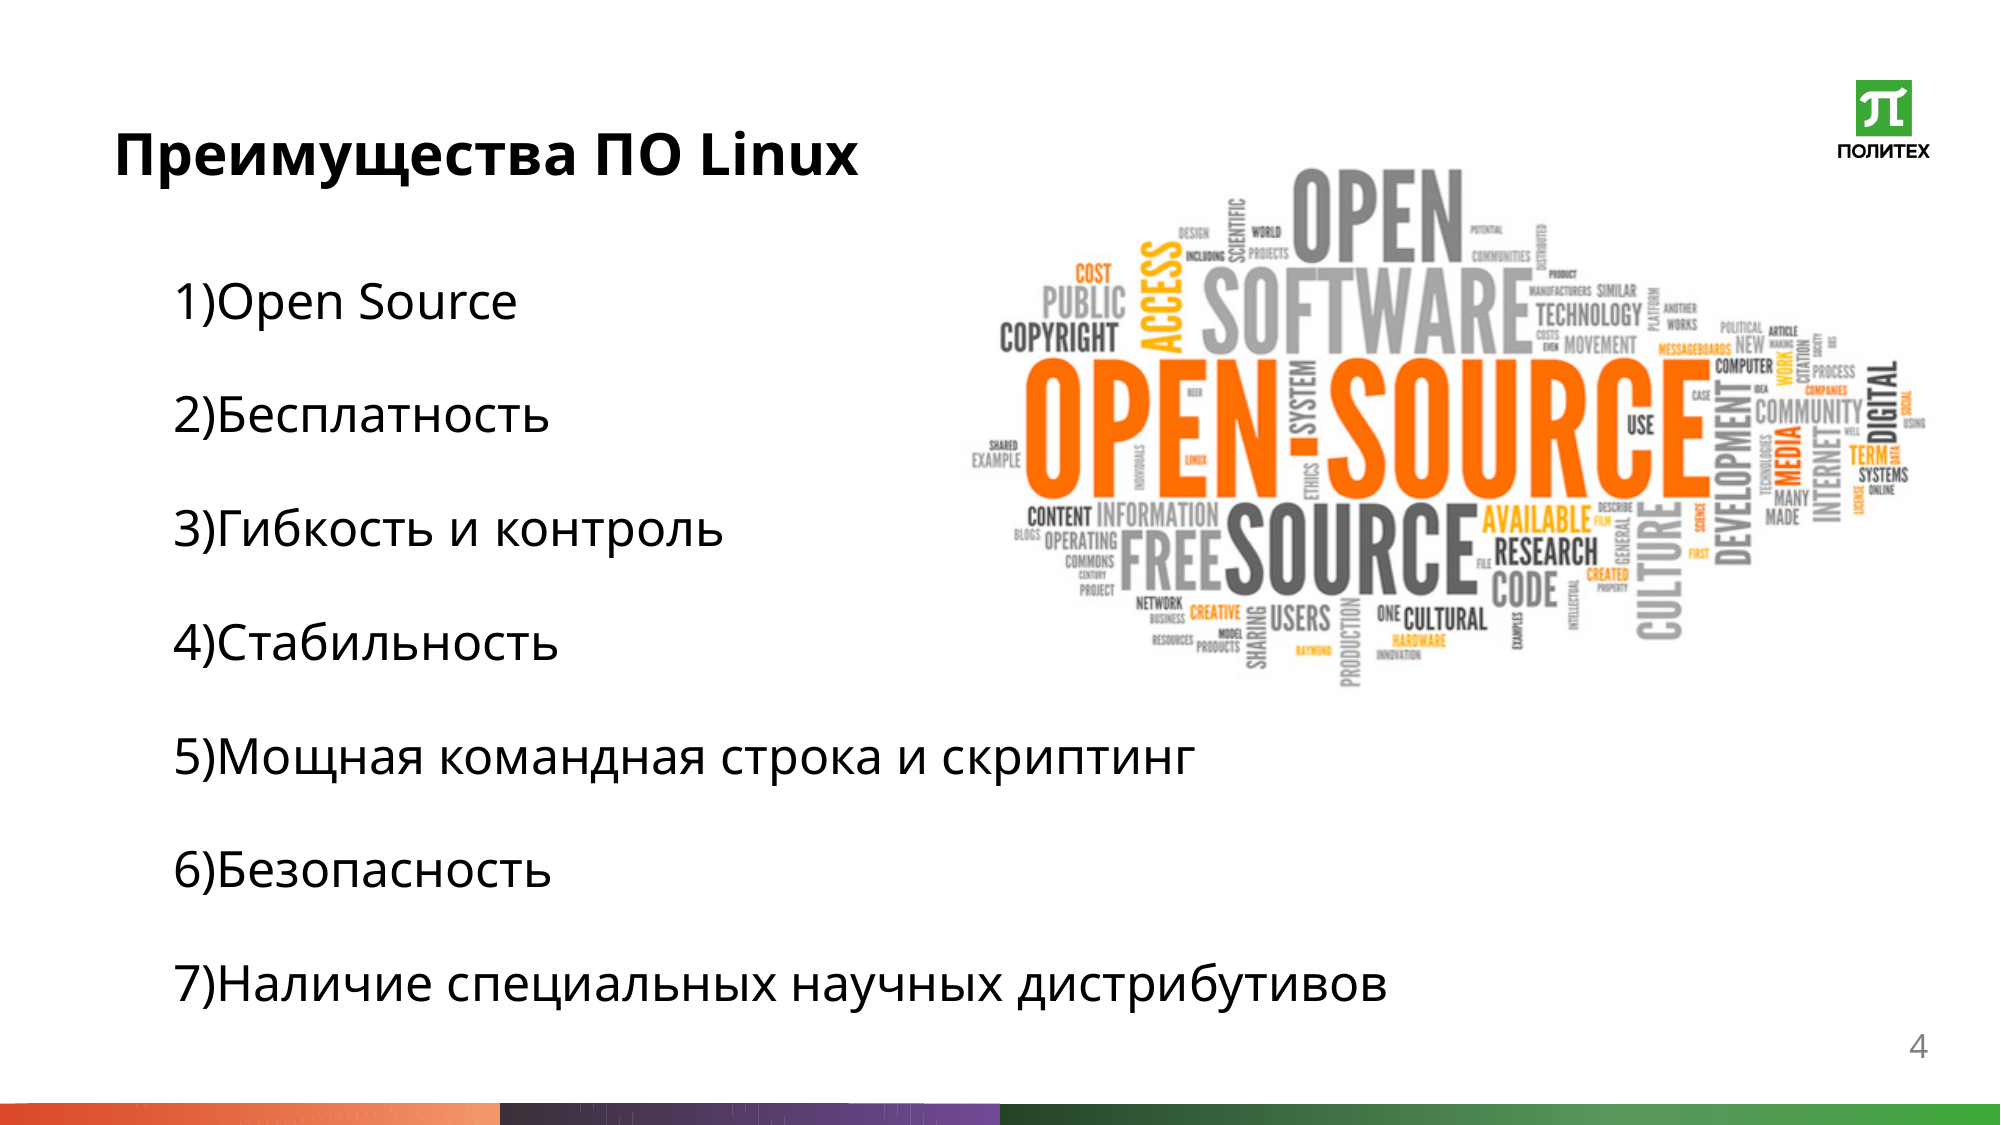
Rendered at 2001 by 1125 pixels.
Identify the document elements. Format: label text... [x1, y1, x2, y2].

slide_number <номер> [1493, 1018, 1944, 1079]
text_box Преимущества ПО Linux [98, 118, 1802, 218]
text_box Open Source Бесплатность Гибкость и контроль Стабильность Мощная командная строка и скриптинг Безопасность Наличие специальных научных дистрибутивов [173, 265, 1827, 1017]
picture [949, 166, 1949, 694]
picture [1838, 80, 1930, 158]
